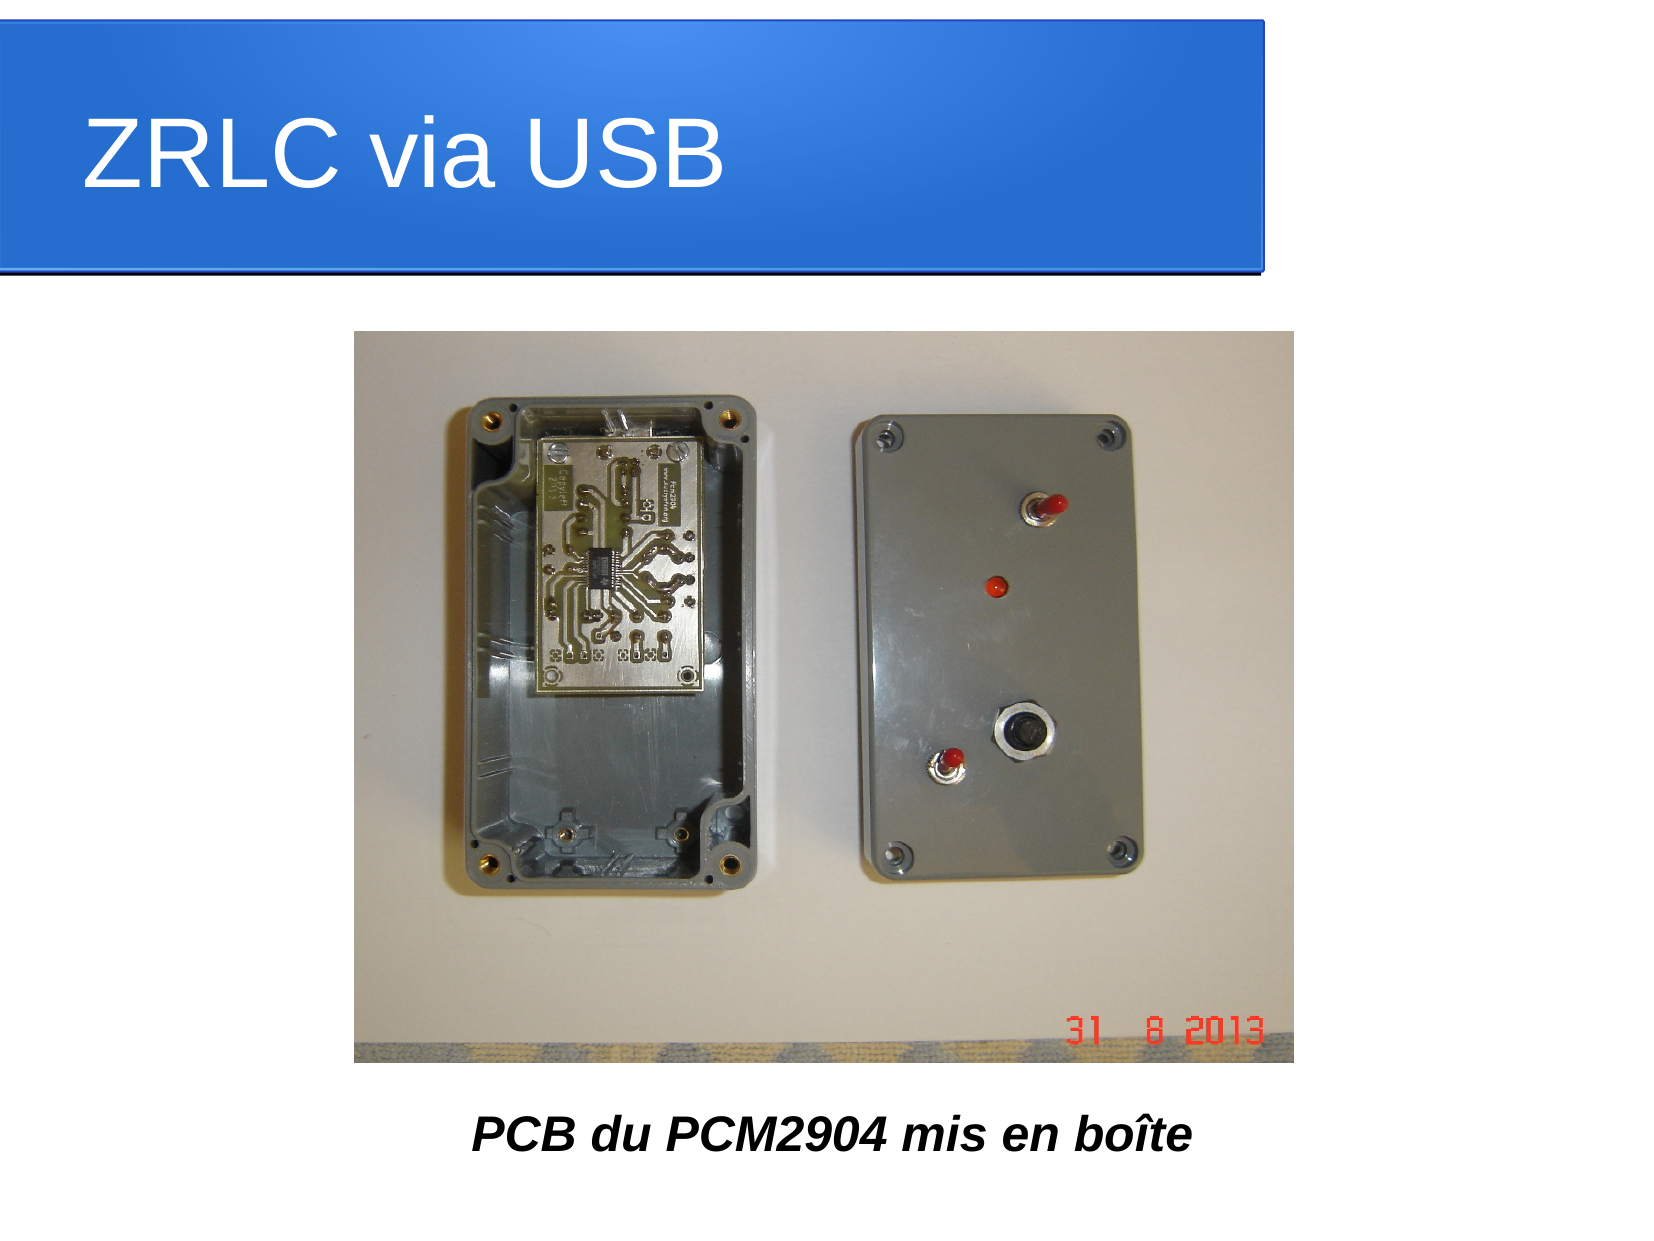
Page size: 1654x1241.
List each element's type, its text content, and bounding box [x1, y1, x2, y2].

text_box PCB du PCM2904 mis en boîte [307, 1098, 1359, 1170]
title ZRLC via USB [82, 49, 1250, 257]
picture [354, 331, 1294, 1063]
